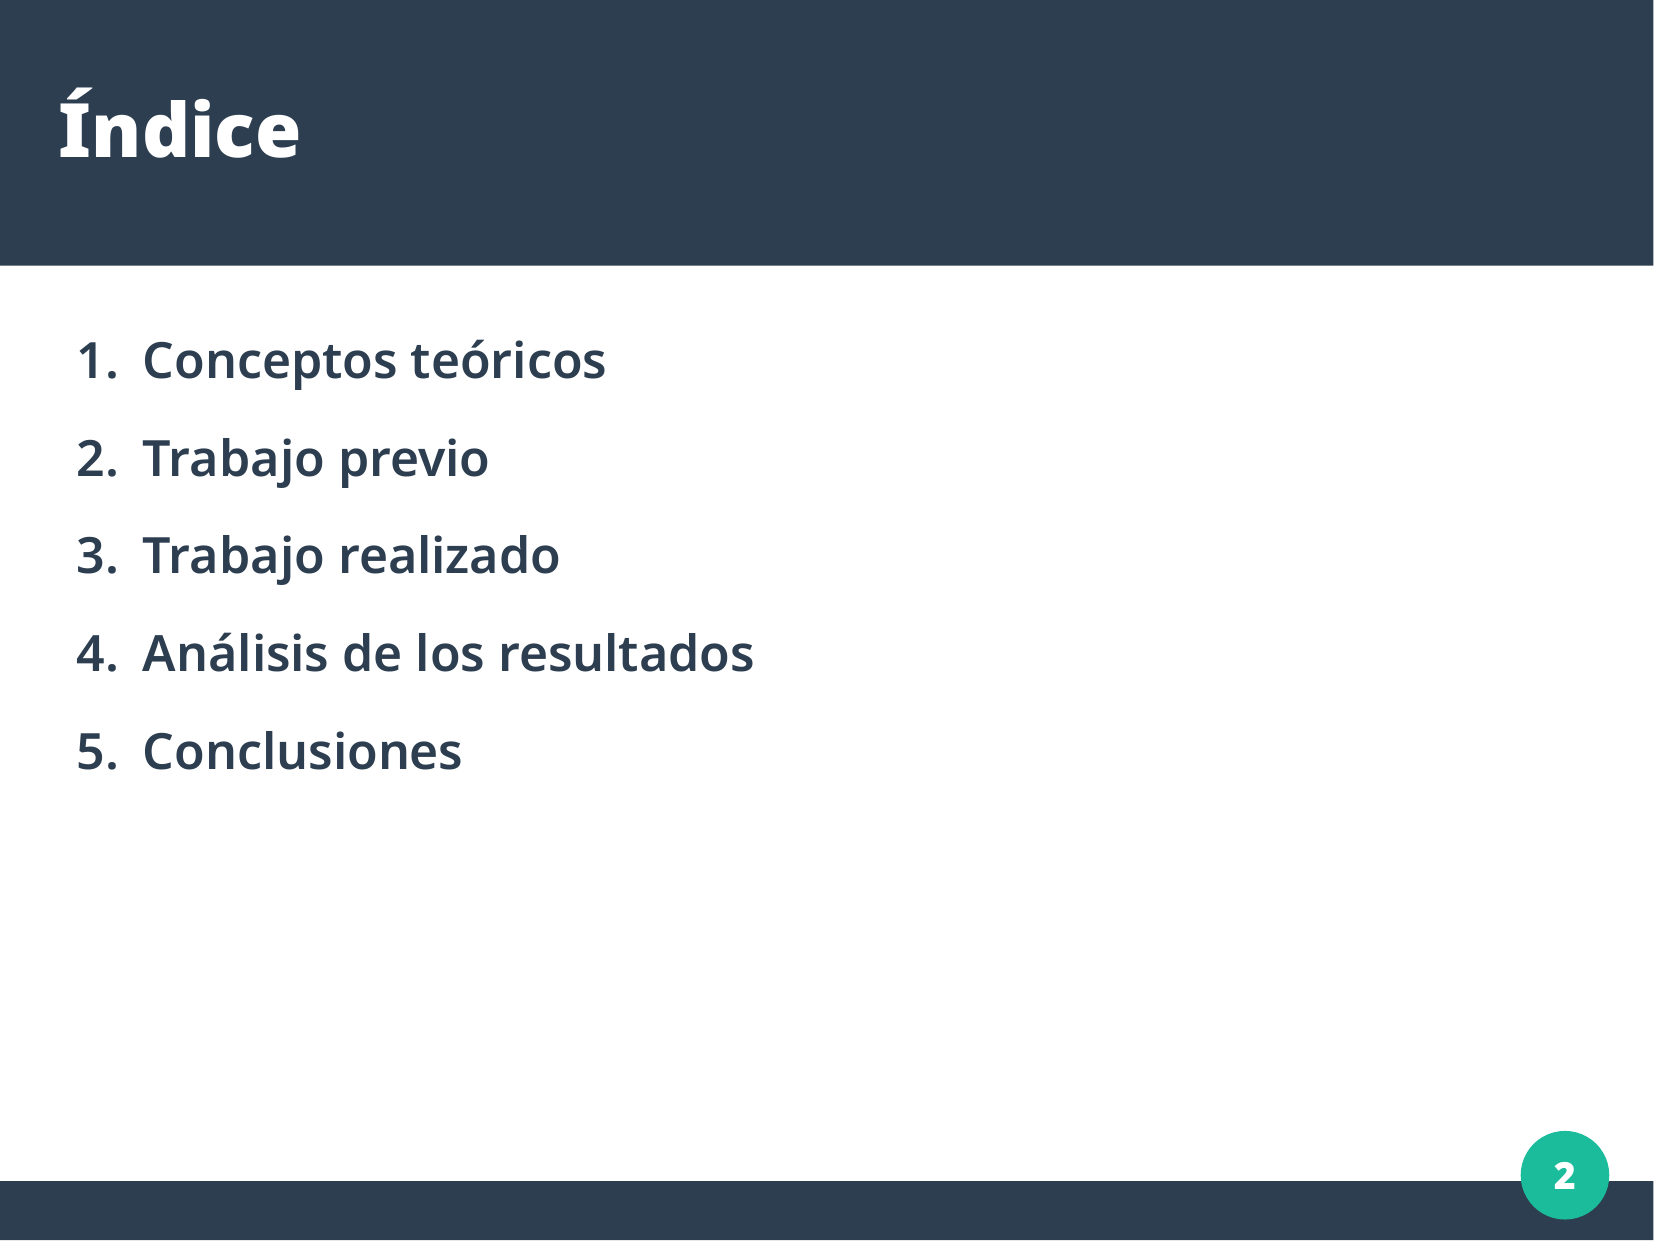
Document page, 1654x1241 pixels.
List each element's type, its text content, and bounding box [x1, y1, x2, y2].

title Índice [59, 49, 1595, 207]
list Conceptos teóricos Trabajo previo Trabajo realizado Análisis de los resultados Conclusiones [59, 324, 1595, 1152]
